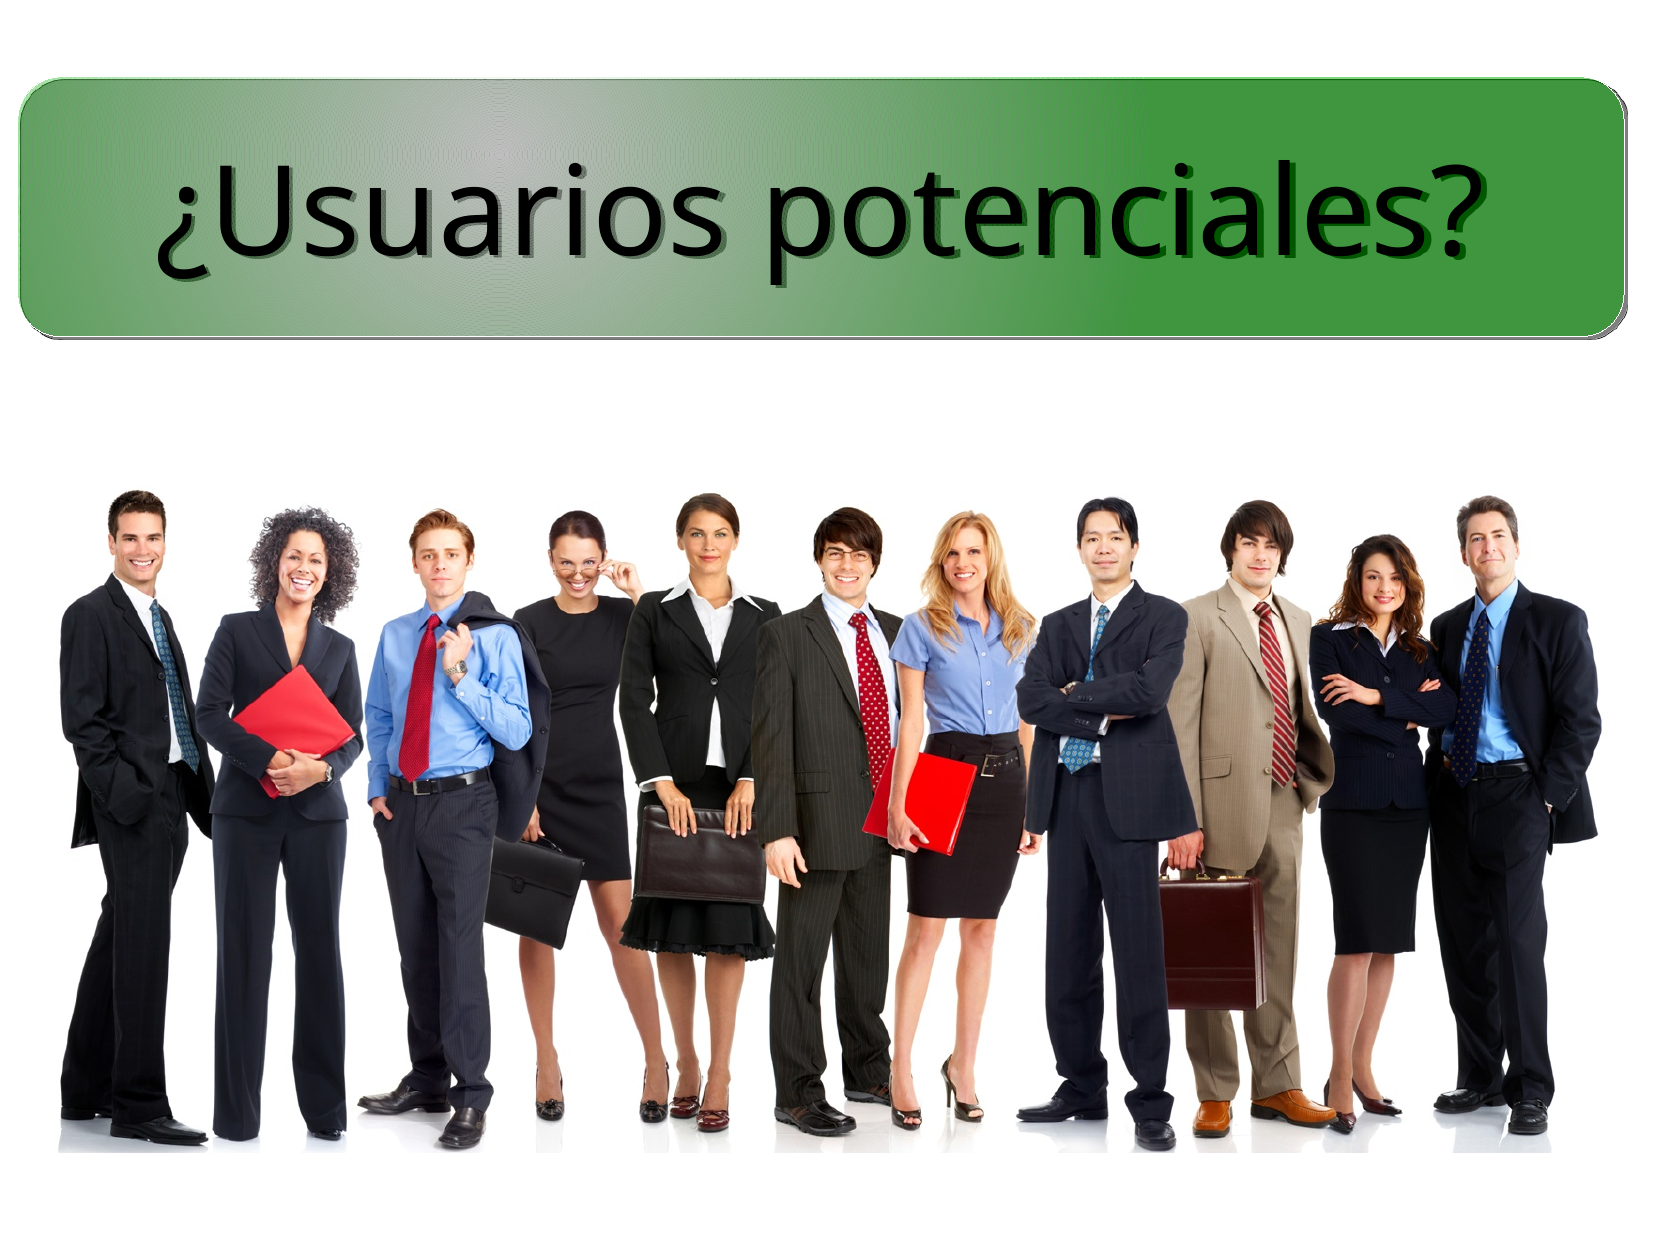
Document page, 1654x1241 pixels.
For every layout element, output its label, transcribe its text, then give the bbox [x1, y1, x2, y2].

text_box ¿Usuarios potenciales? [17, 76, 1625, 337]
picture [0, 425, 1654, 1153]
